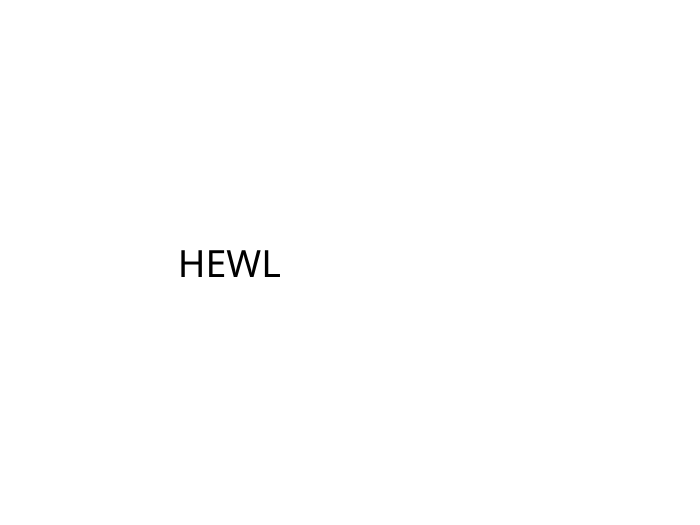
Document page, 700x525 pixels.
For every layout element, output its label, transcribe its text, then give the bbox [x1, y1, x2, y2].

text_box HEWL [162, 232, 538, 293]
